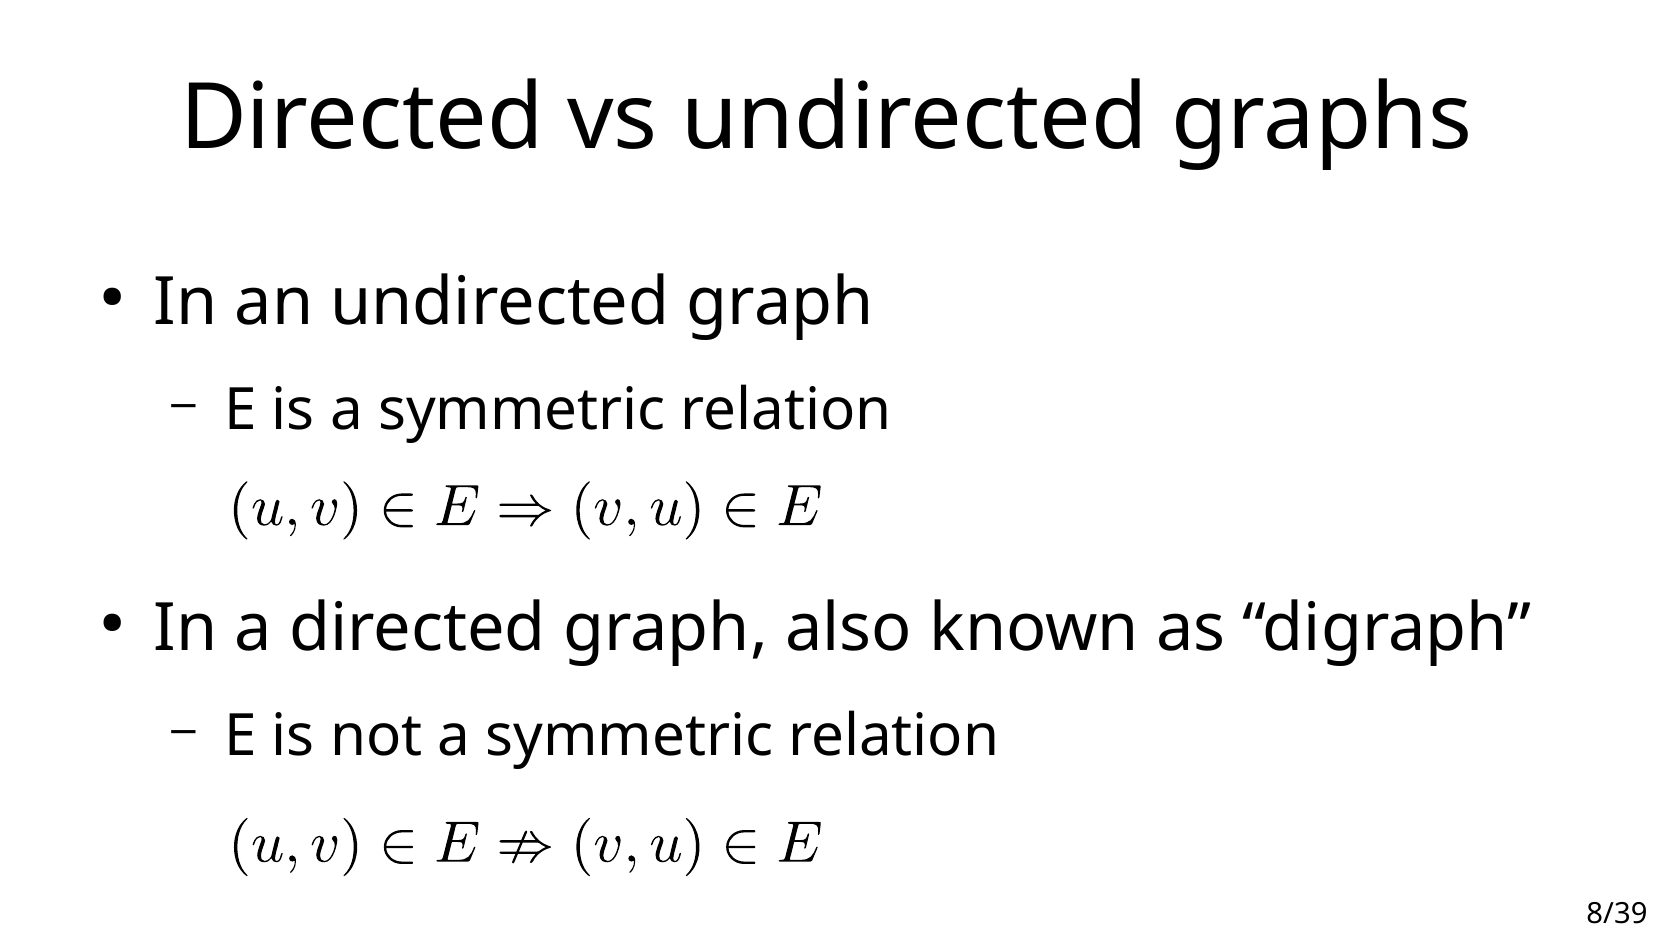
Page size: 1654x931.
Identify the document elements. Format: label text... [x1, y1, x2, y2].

title Directed vs undirected graphs [82, 1, 1571, 226]
text_box [228, 481, 823, 540]
text_box [228, 817, 823, 877]
list In an undirected graph E is a symmetric relation In a directed graph, also known as “digraph” E is not a symmetric relation [82, 253, 1571, 793]
